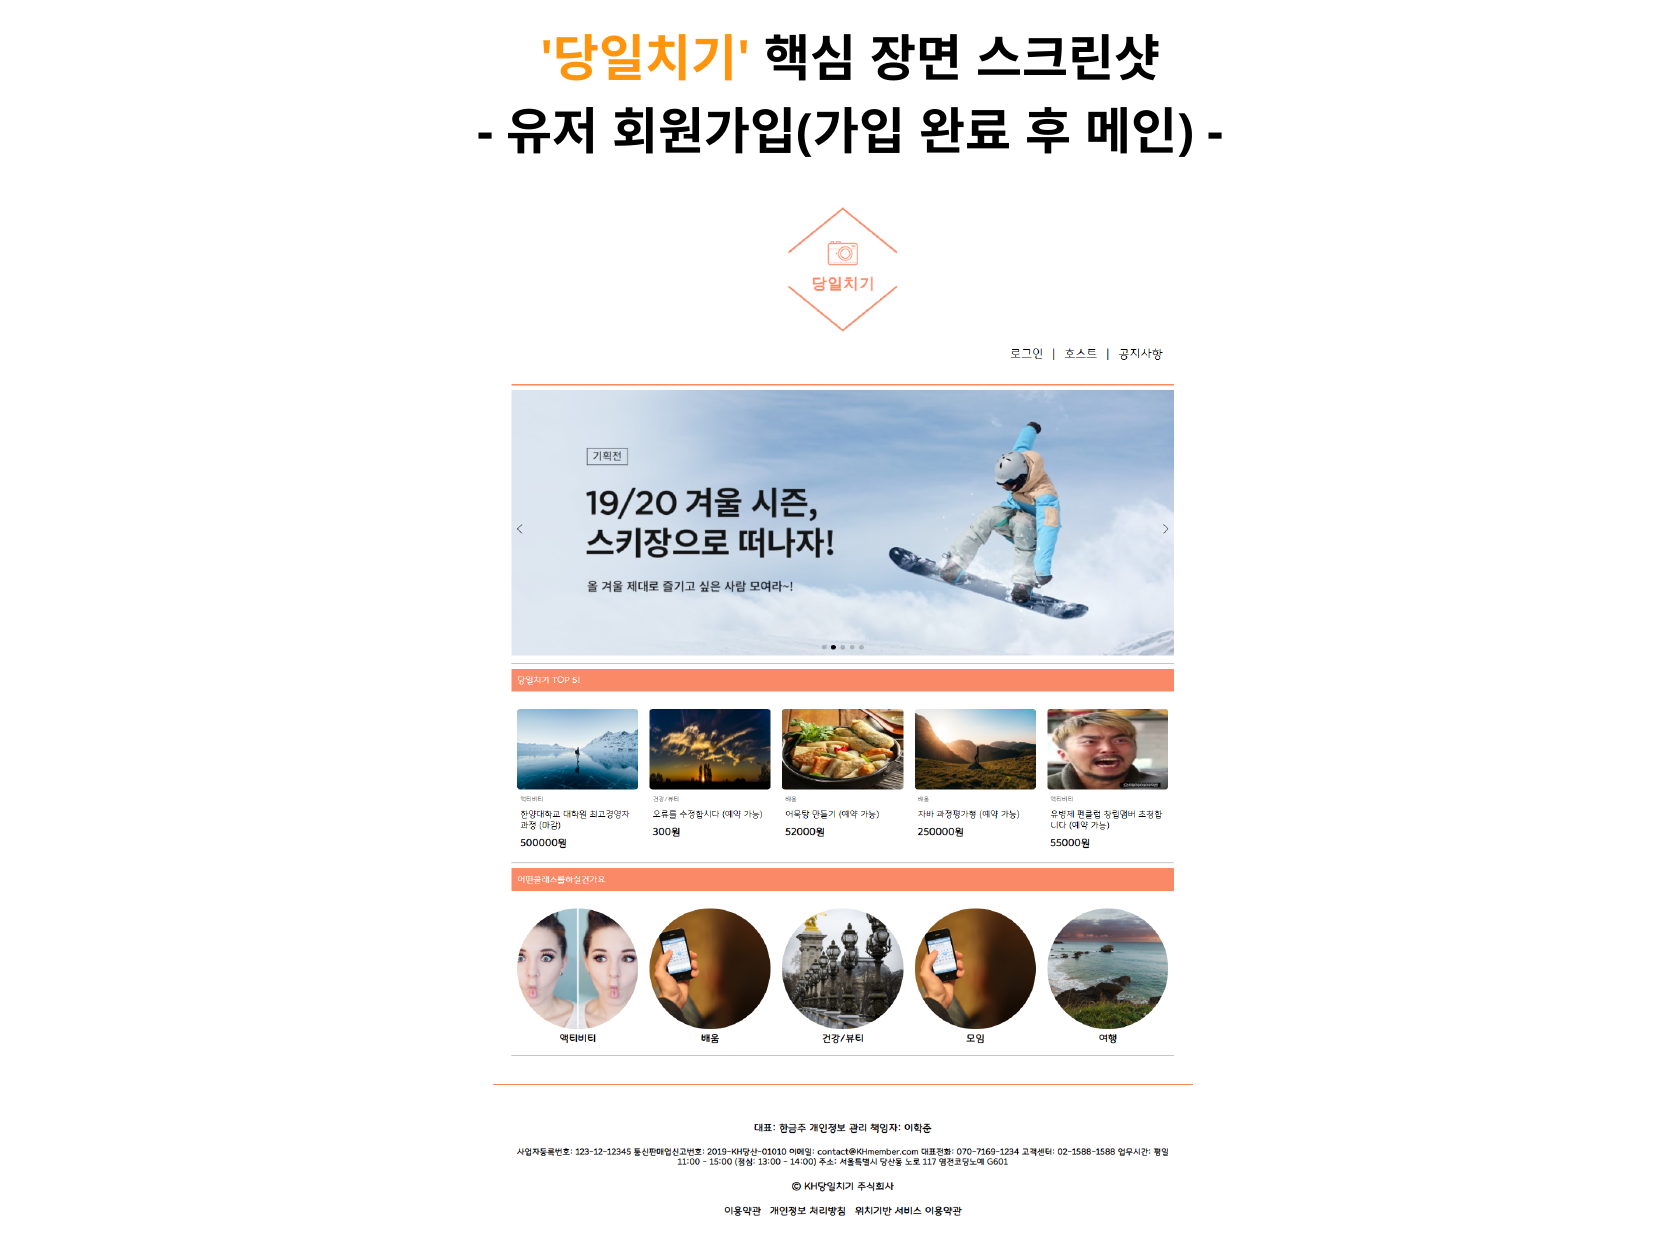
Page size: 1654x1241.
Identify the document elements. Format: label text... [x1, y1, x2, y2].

title '당일치기' 핵심 장면 스크린샷 - 유저 회원가입(가입 완료 후 메인) - [106, 0, 1595, 196]
picture [458, 177, 1217, 1241]
